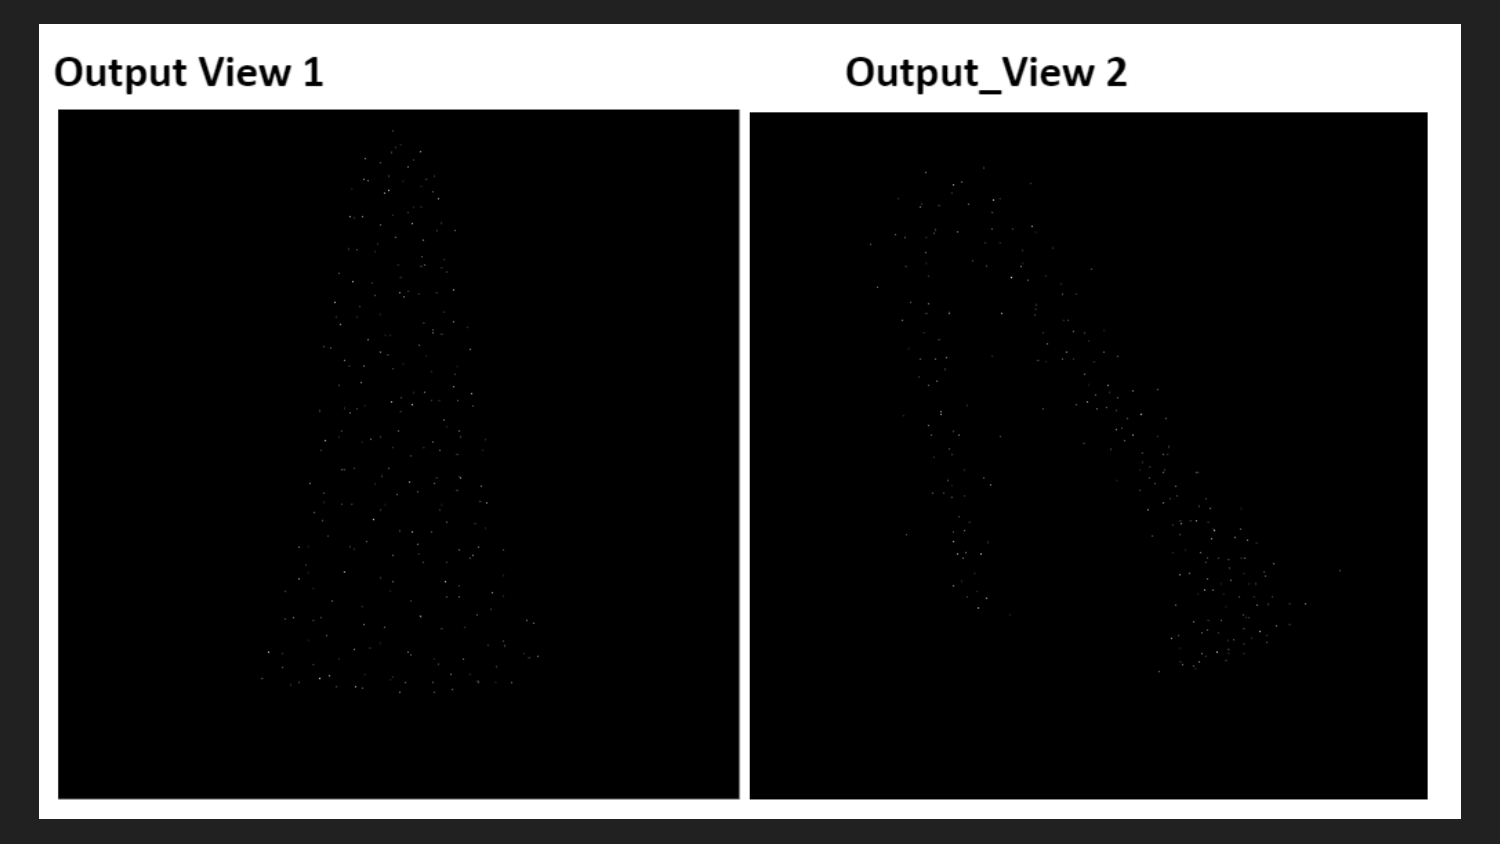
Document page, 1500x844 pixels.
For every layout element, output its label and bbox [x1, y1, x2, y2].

picture [39, 24, 1461, 819]
